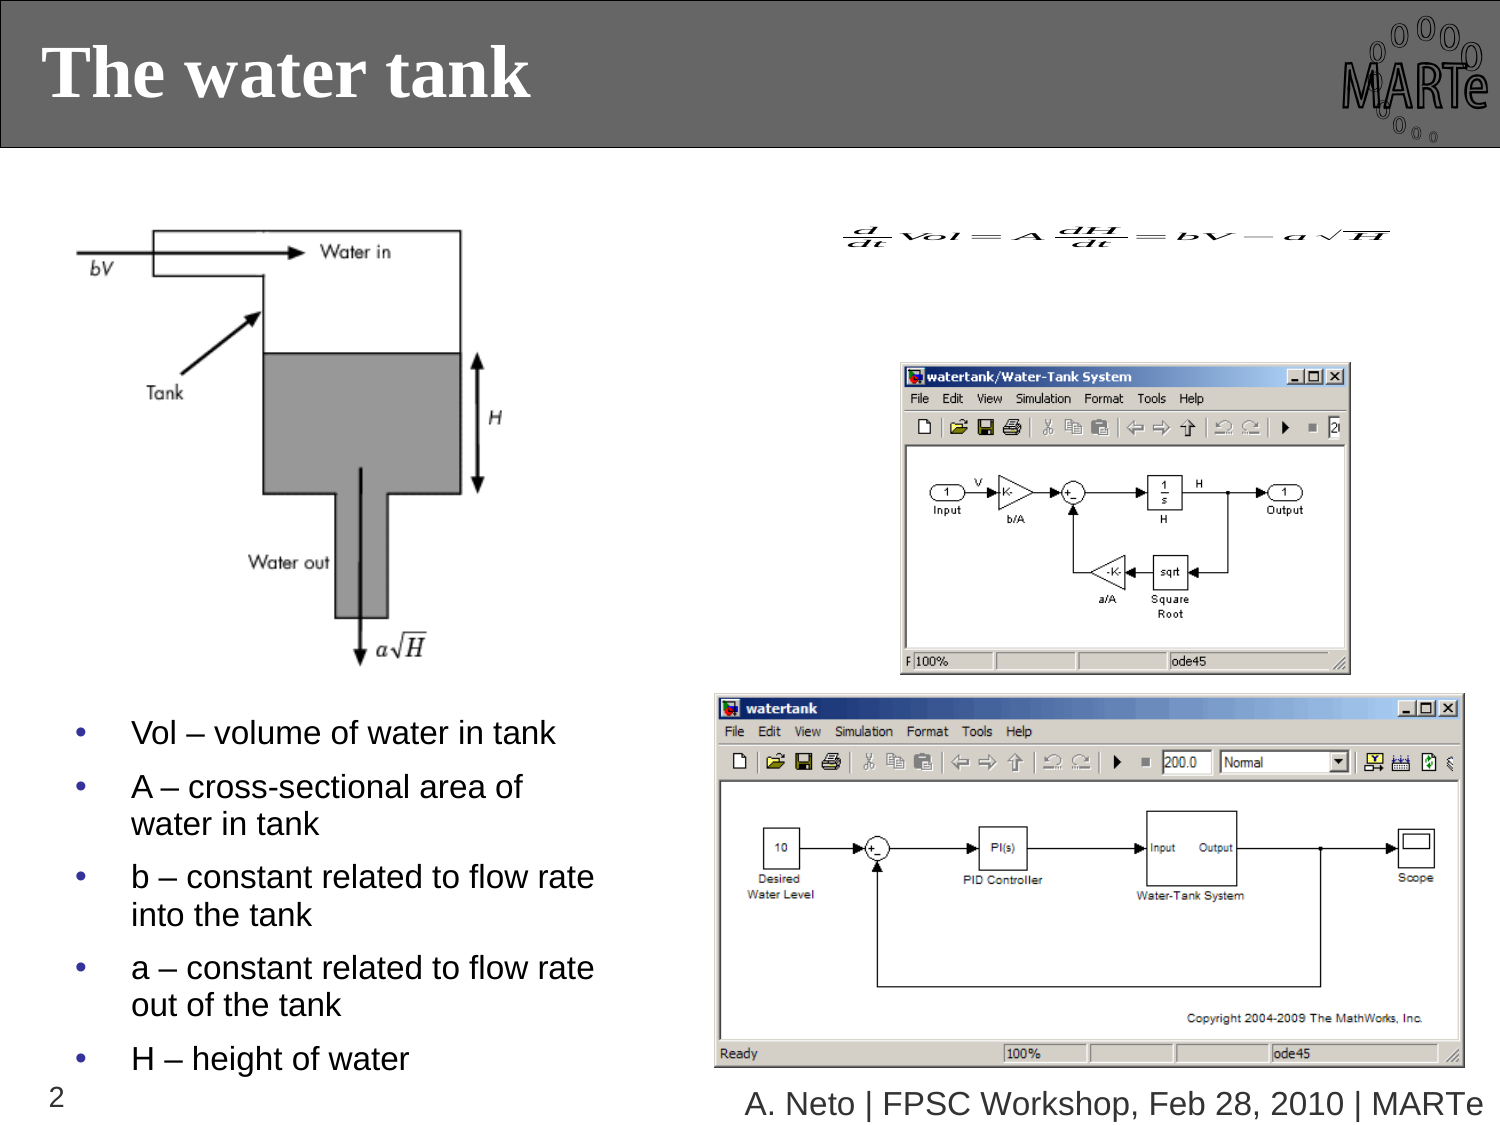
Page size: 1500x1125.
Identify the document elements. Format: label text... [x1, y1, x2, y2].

picture [1340, 0, 1489, 148]
picture [75, 224, 516, 693]
chart [827, 224, 1426, 349]
title The water tank [41, 0, 1129, 148]
picture [900, 362, 1351, 676]
picture [714, 693, 1465, 1068]
list Vol – volume of water in tank A – cross-sectional area of water in tank b – constant related to flow rate into the tank a – constant related to flow rate out of the tank H – height of water [75, 712, 601, 1079]
